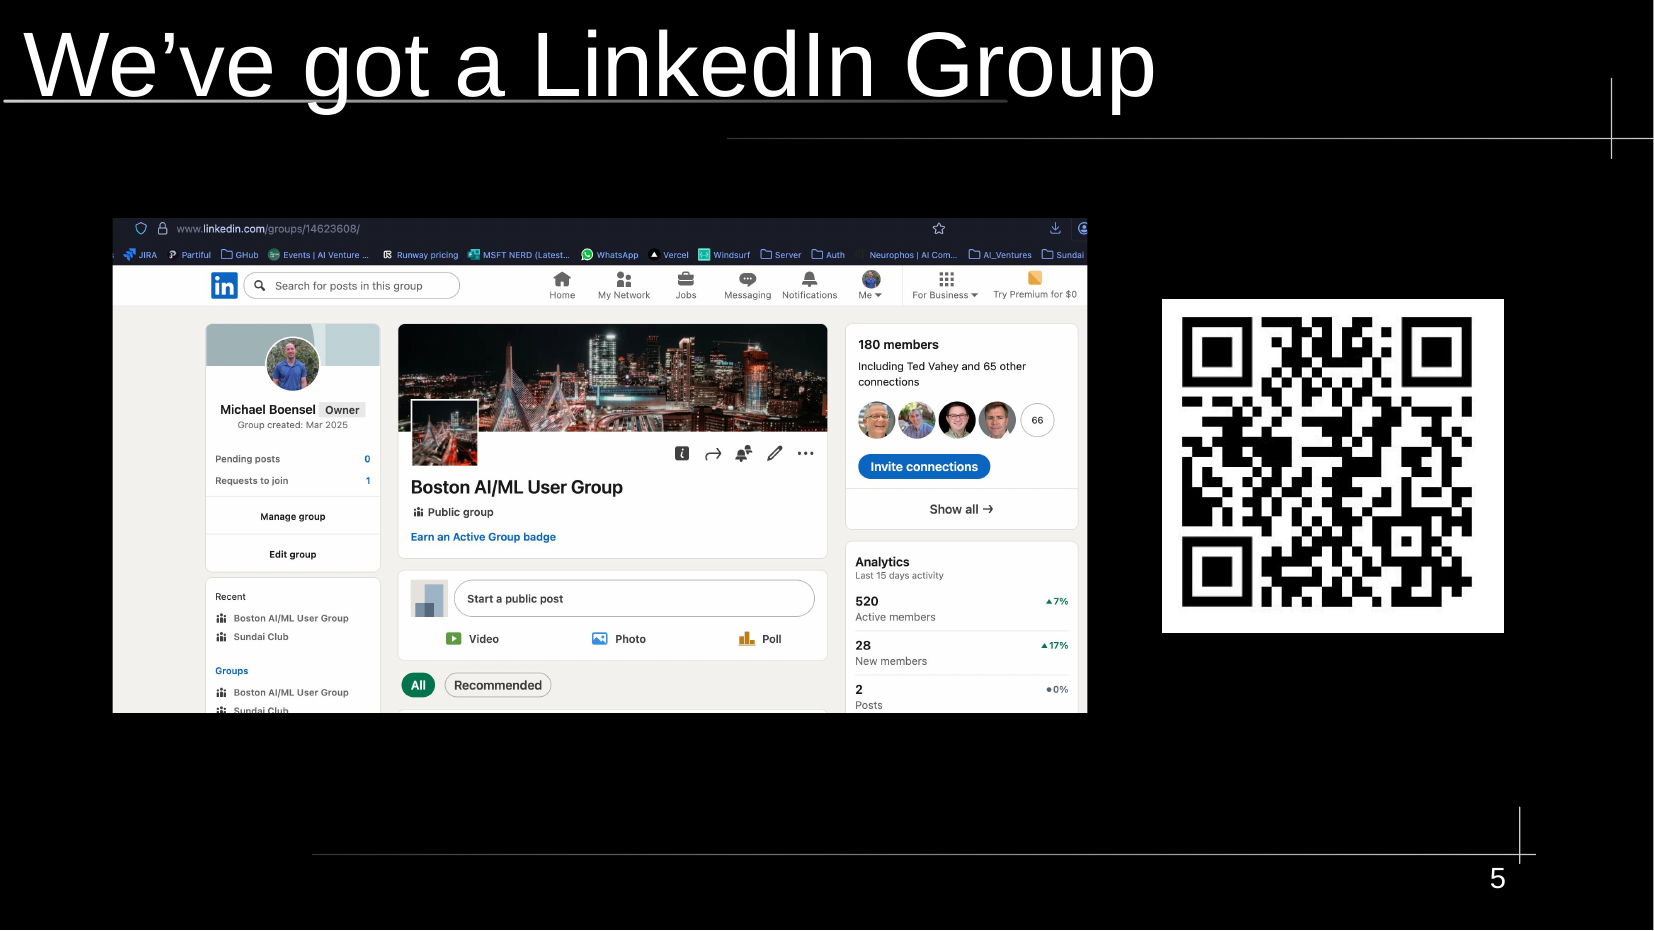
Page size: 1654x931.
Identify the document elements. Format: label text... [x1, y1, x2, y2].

picture [1162, 299, 1504, 633]
picture [112, 218, 1088, 713]
title We’ve got a LinkedIn Group [23, 11, 1589, 119]
